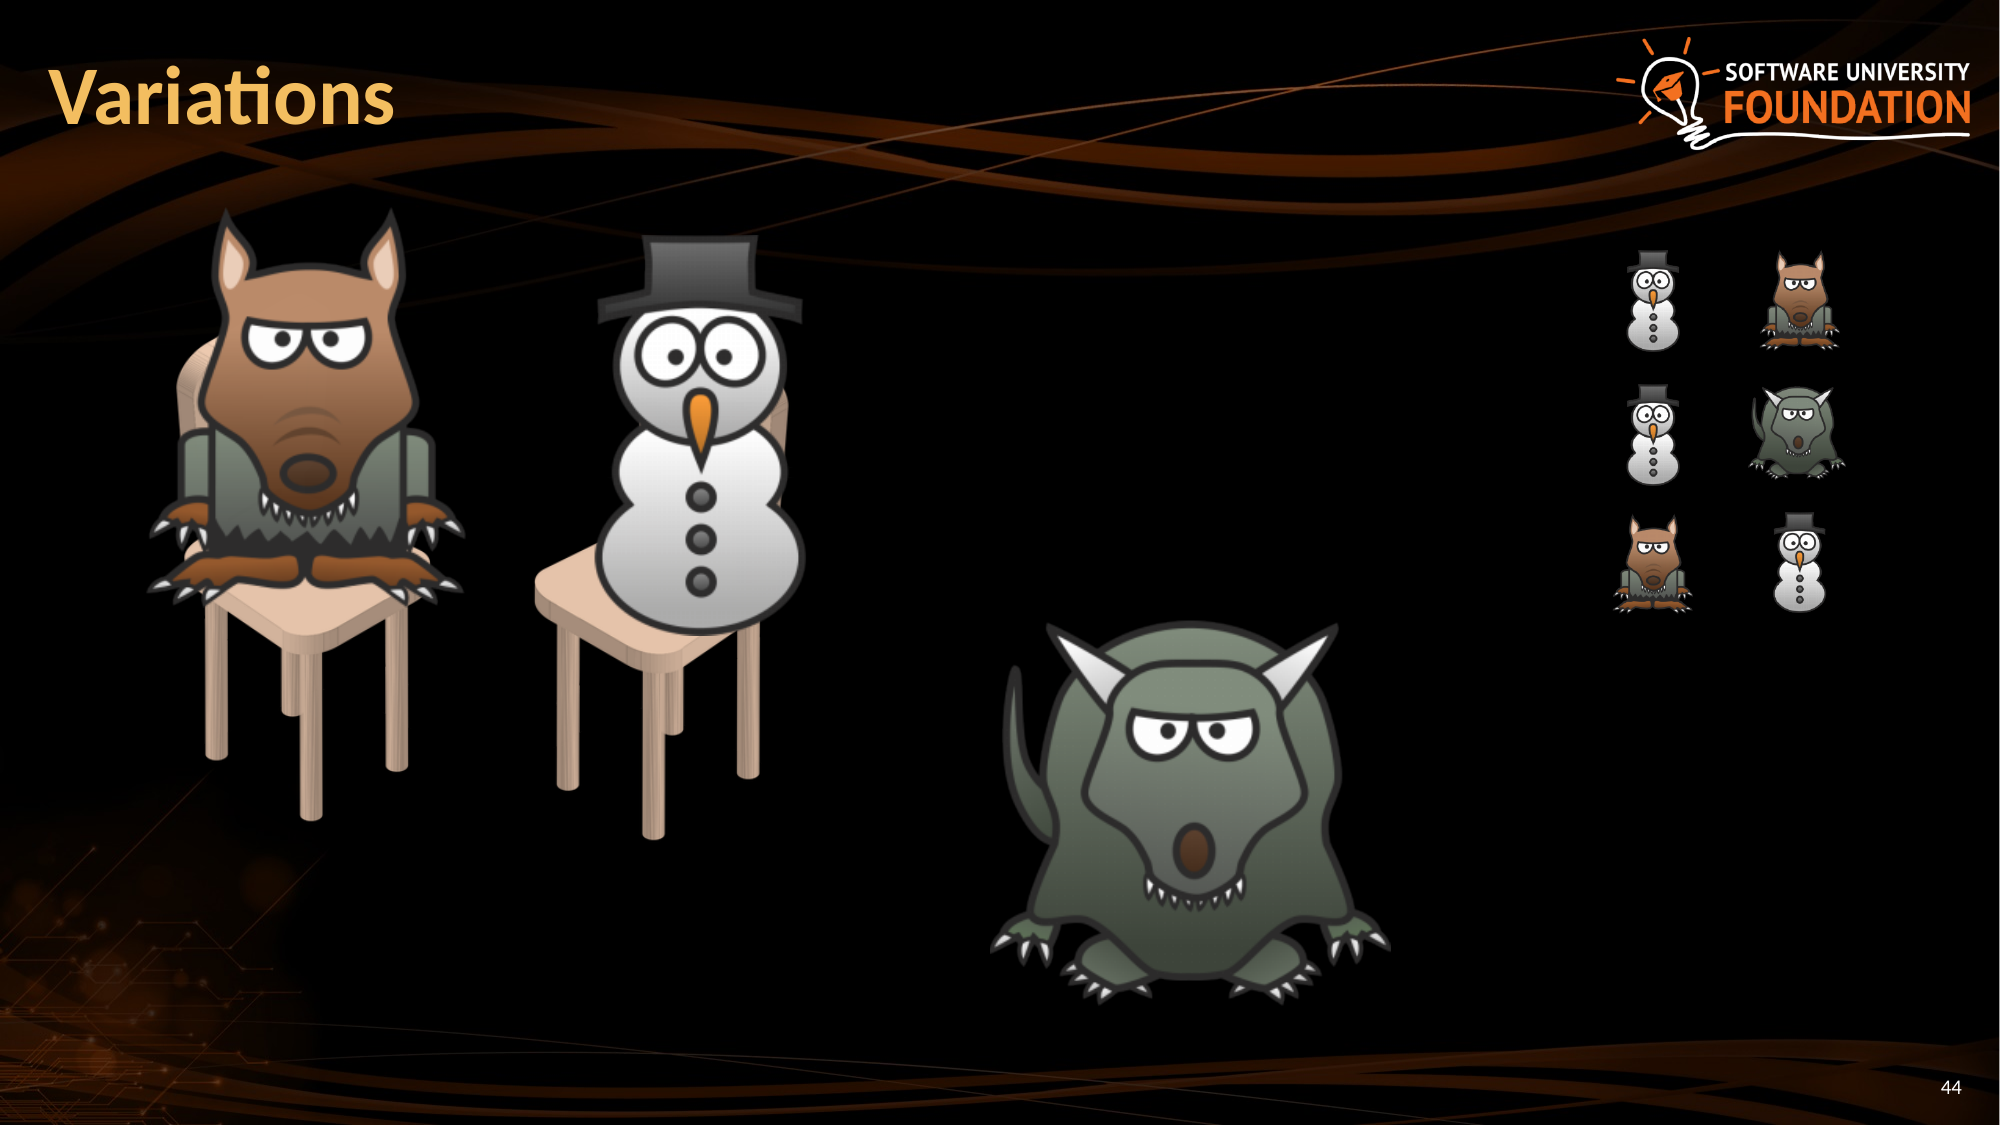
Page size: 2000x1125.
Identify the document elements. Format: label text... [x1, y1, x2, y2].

slide_number <number> [1897, 1070, 1968, 1103]
picture [0, 0, 2000, 1125]
title Variations [30, 6, 1602, 189]
